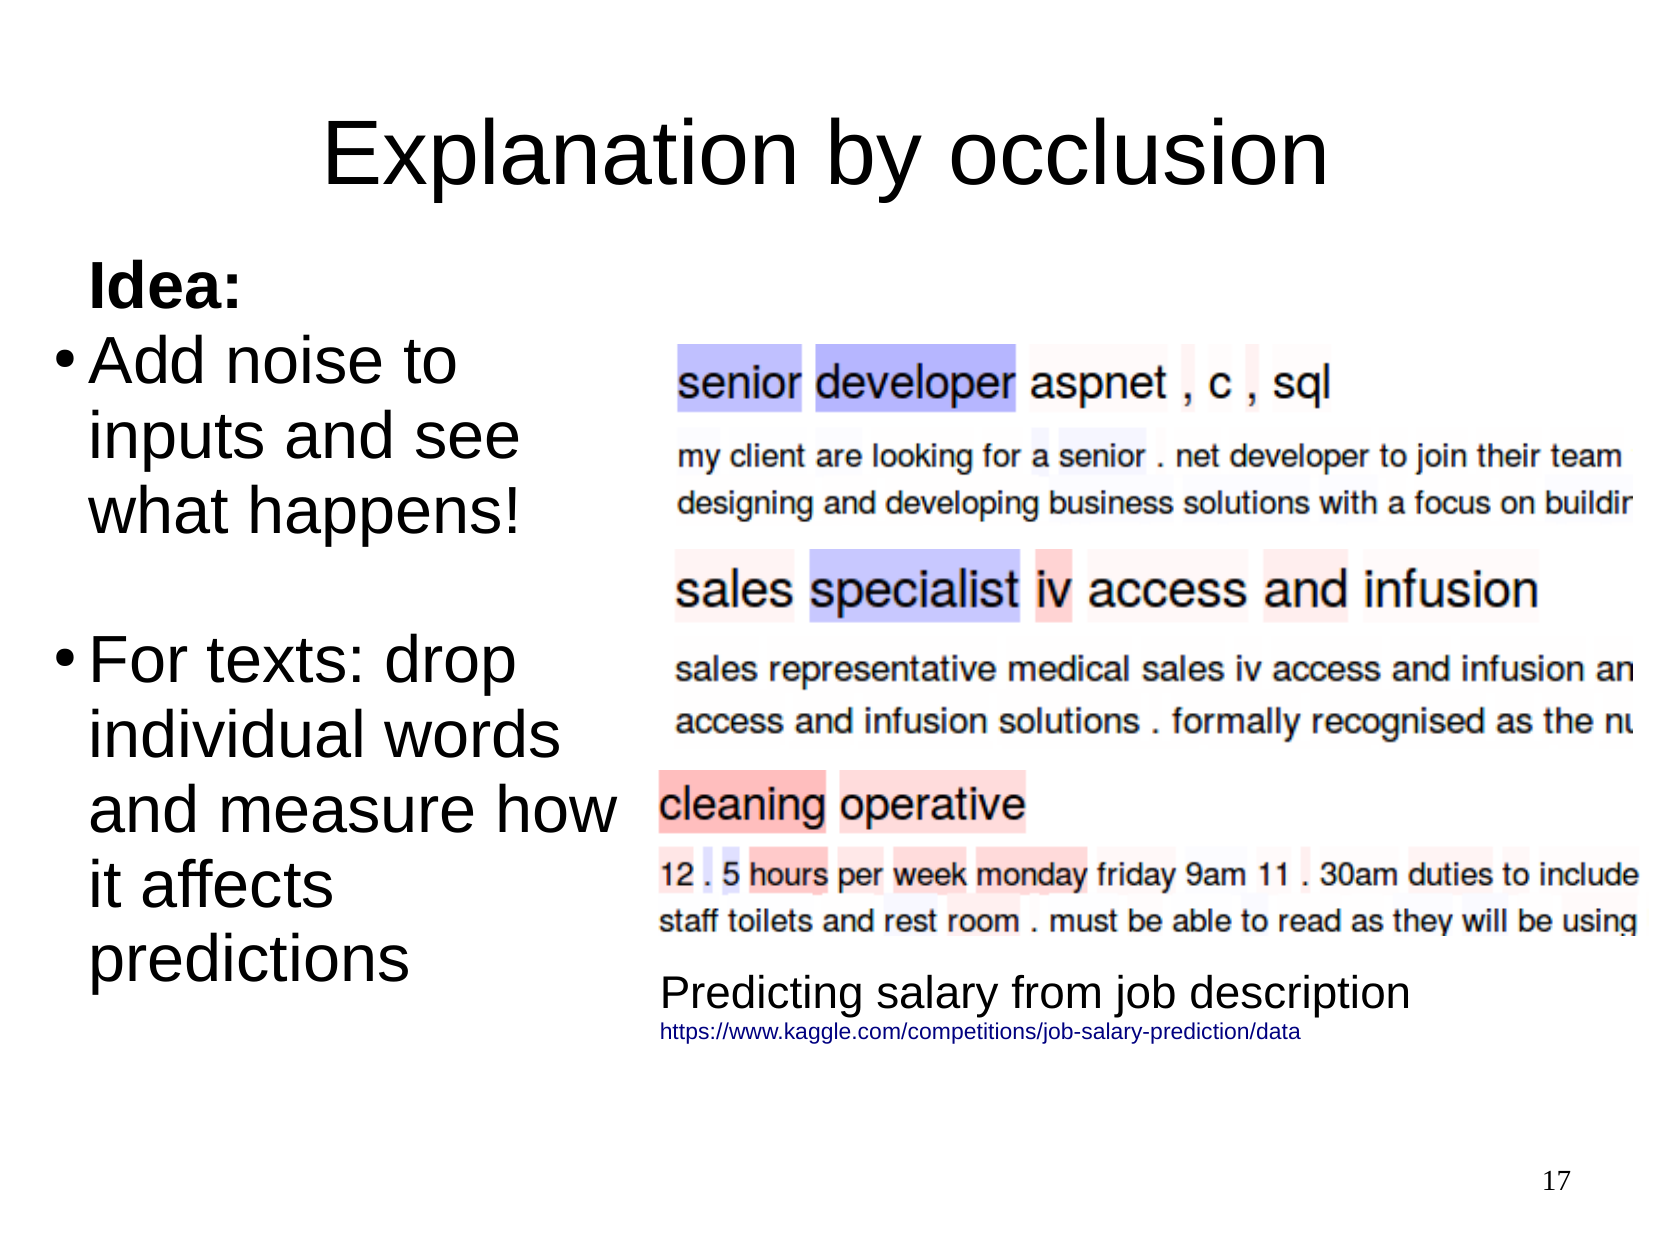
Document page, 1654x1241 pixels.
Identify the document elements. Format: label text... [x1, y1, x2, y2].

text_box Predicting salary from job description https://www.kaggle.com/competitions/job-salary-prediction/data [645, 960, 1501, 1052]
picture [672, 344, 1633, 526]
subtitle Idea: Add noise to inputs and see what happens! For texts: drop individual words and measure how it affects predictions [53, 248, 646, 997]
title Explanation by occlusion [82, 49, 1571, 257]
picture [642, 770, 1649, 936]
picture [669, 549, 1633, 750]
